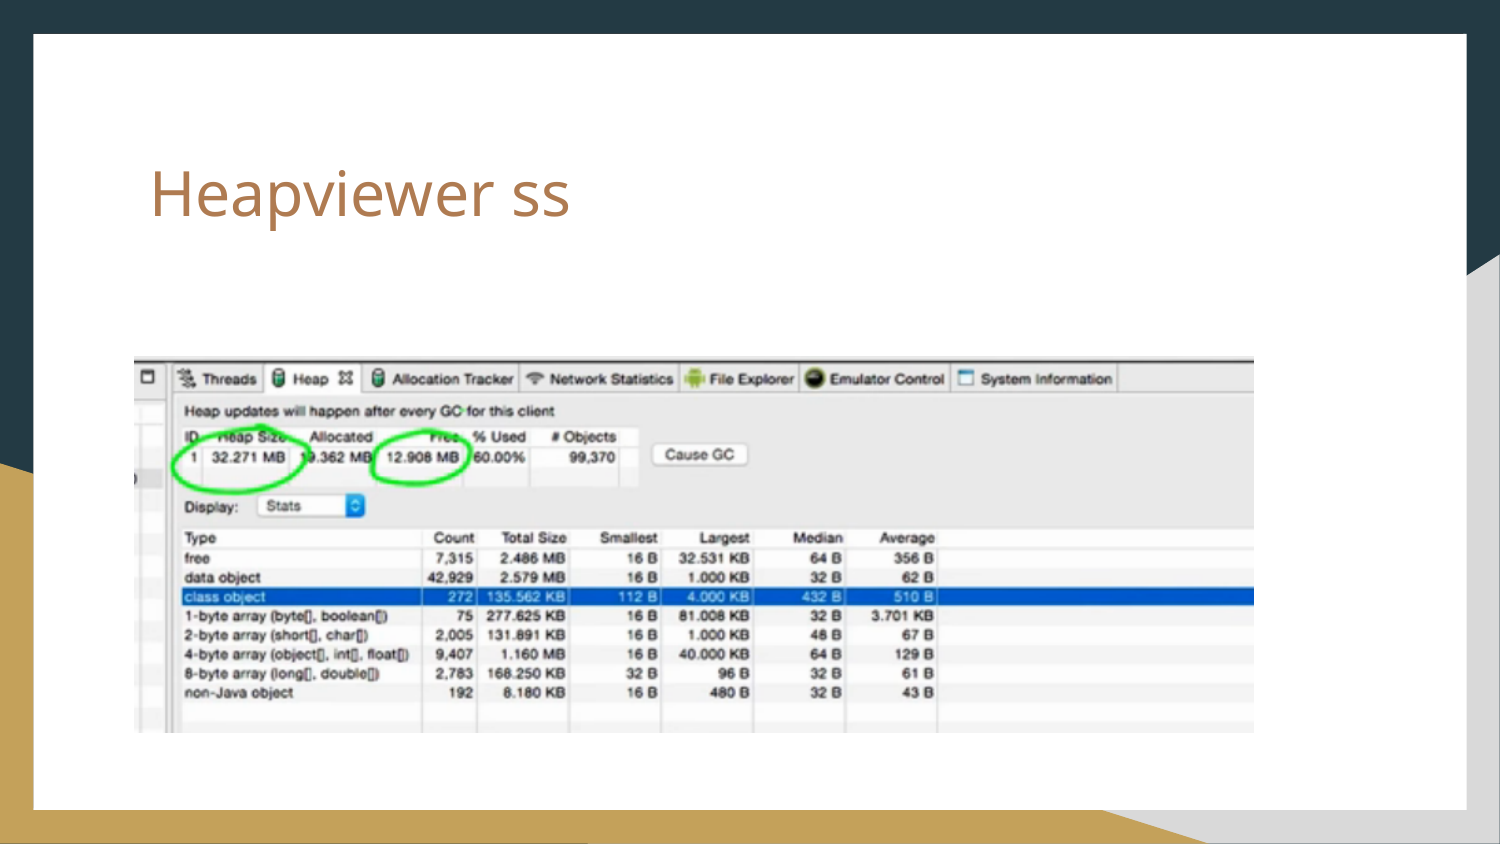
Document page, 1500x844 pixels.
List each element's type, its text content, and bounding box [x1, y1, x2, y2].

picture [134, 356, 1254, 733]
title Heapviewer ss [134, 138, 1366, 296]
